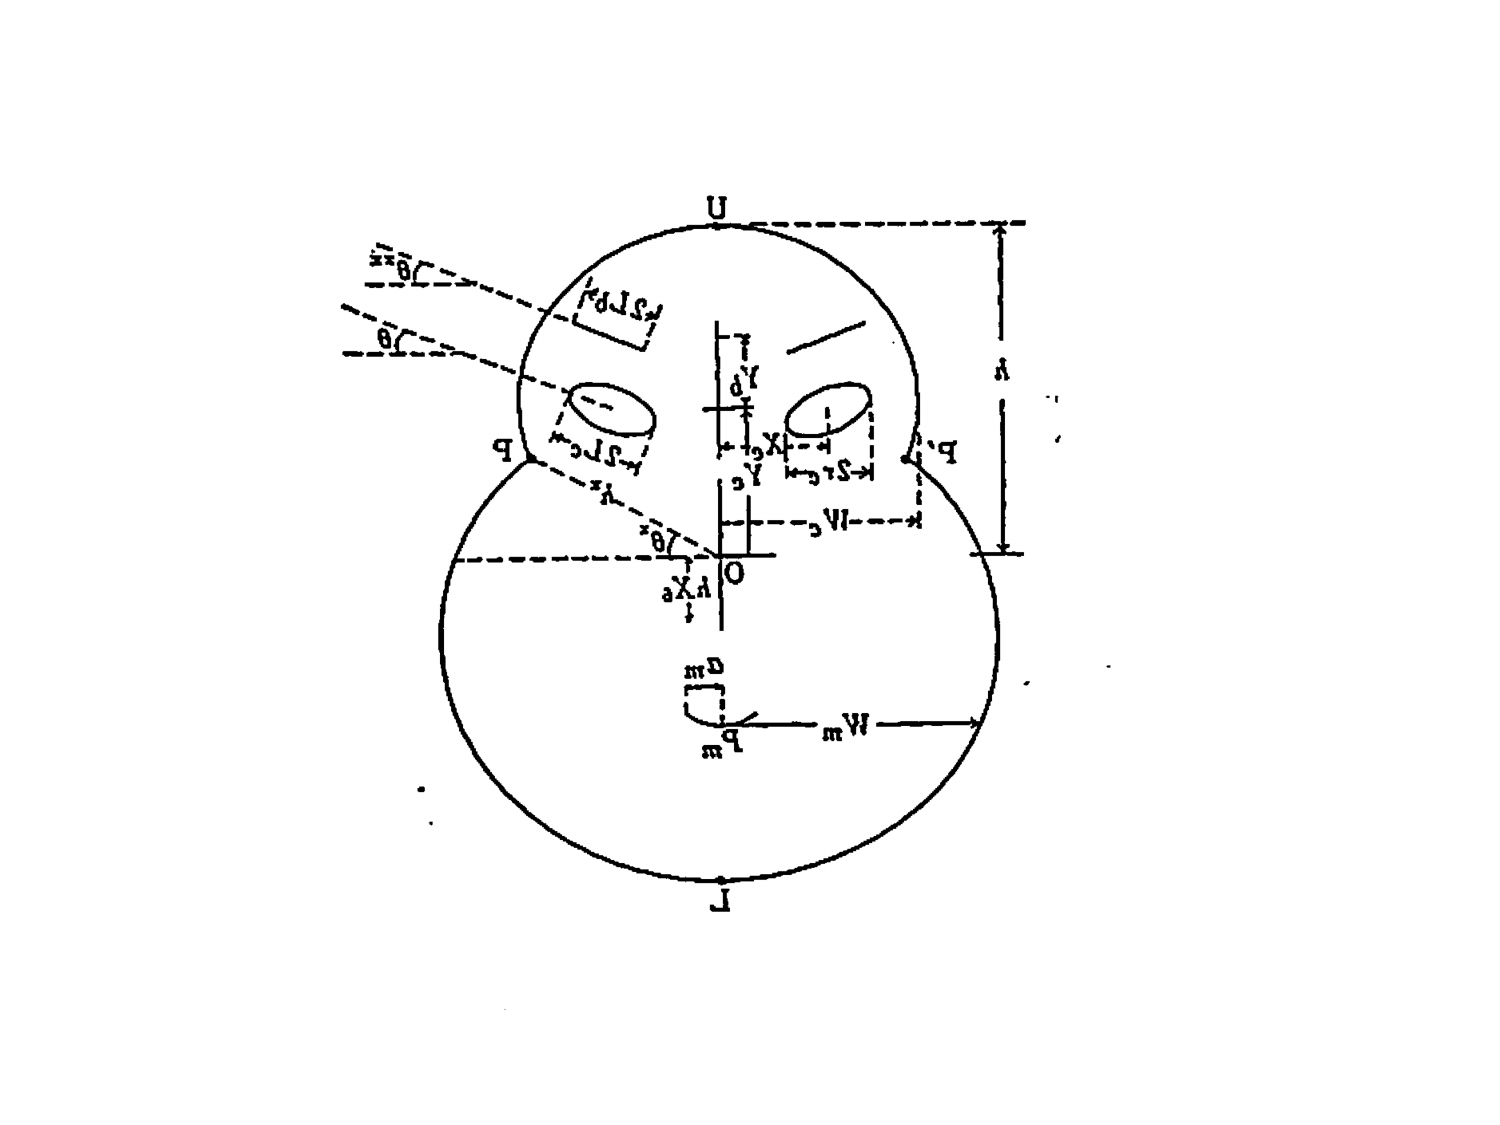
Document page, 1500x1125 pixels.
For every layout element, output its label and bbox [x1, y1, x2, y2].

picture [271, 123, 1187, 1044]
